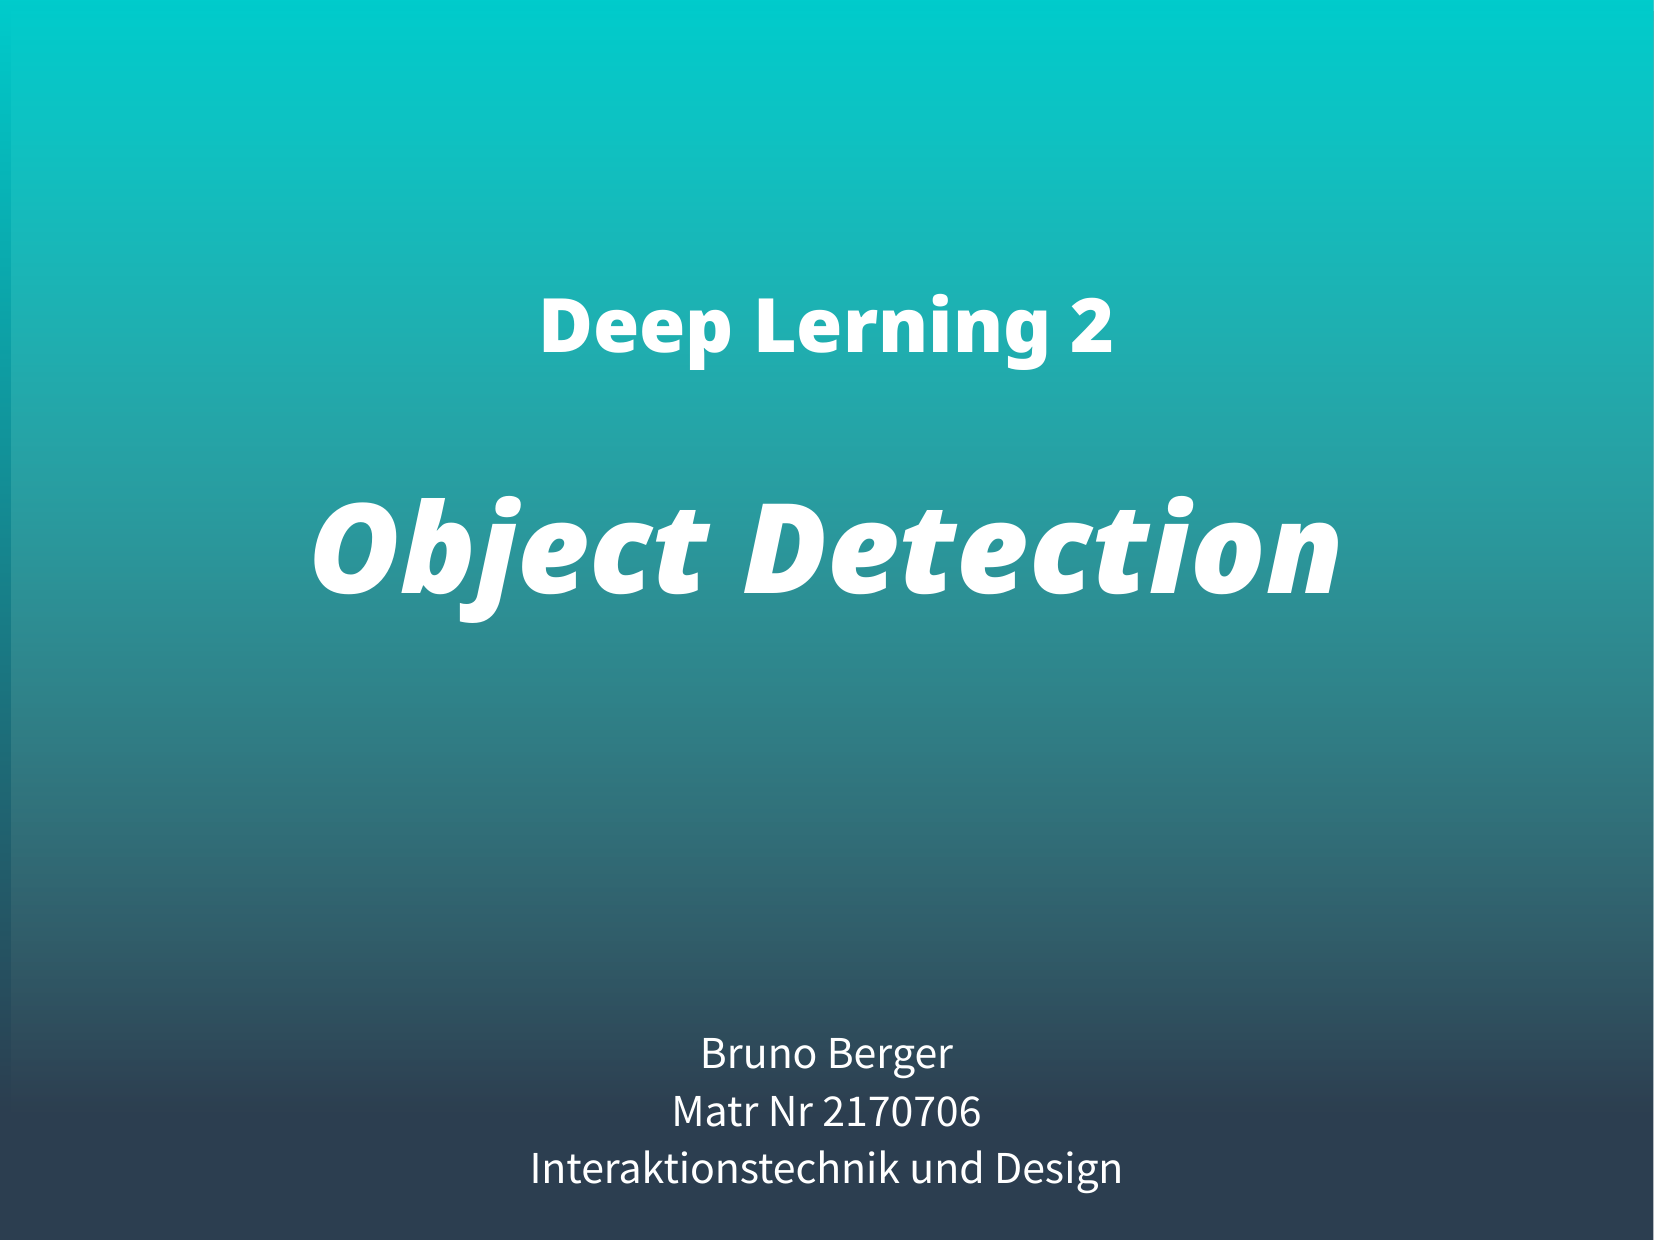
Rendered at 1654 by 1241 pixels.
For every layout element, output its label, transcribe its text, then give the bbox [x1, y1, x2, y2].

title Deep Lerning 2 Object Detection [59, 236, 1595, 615]
subtitle Bruno Berger Matr Nr 2170706 Interaktionstechnik und Design [59, 1023, 1595, 1197]
